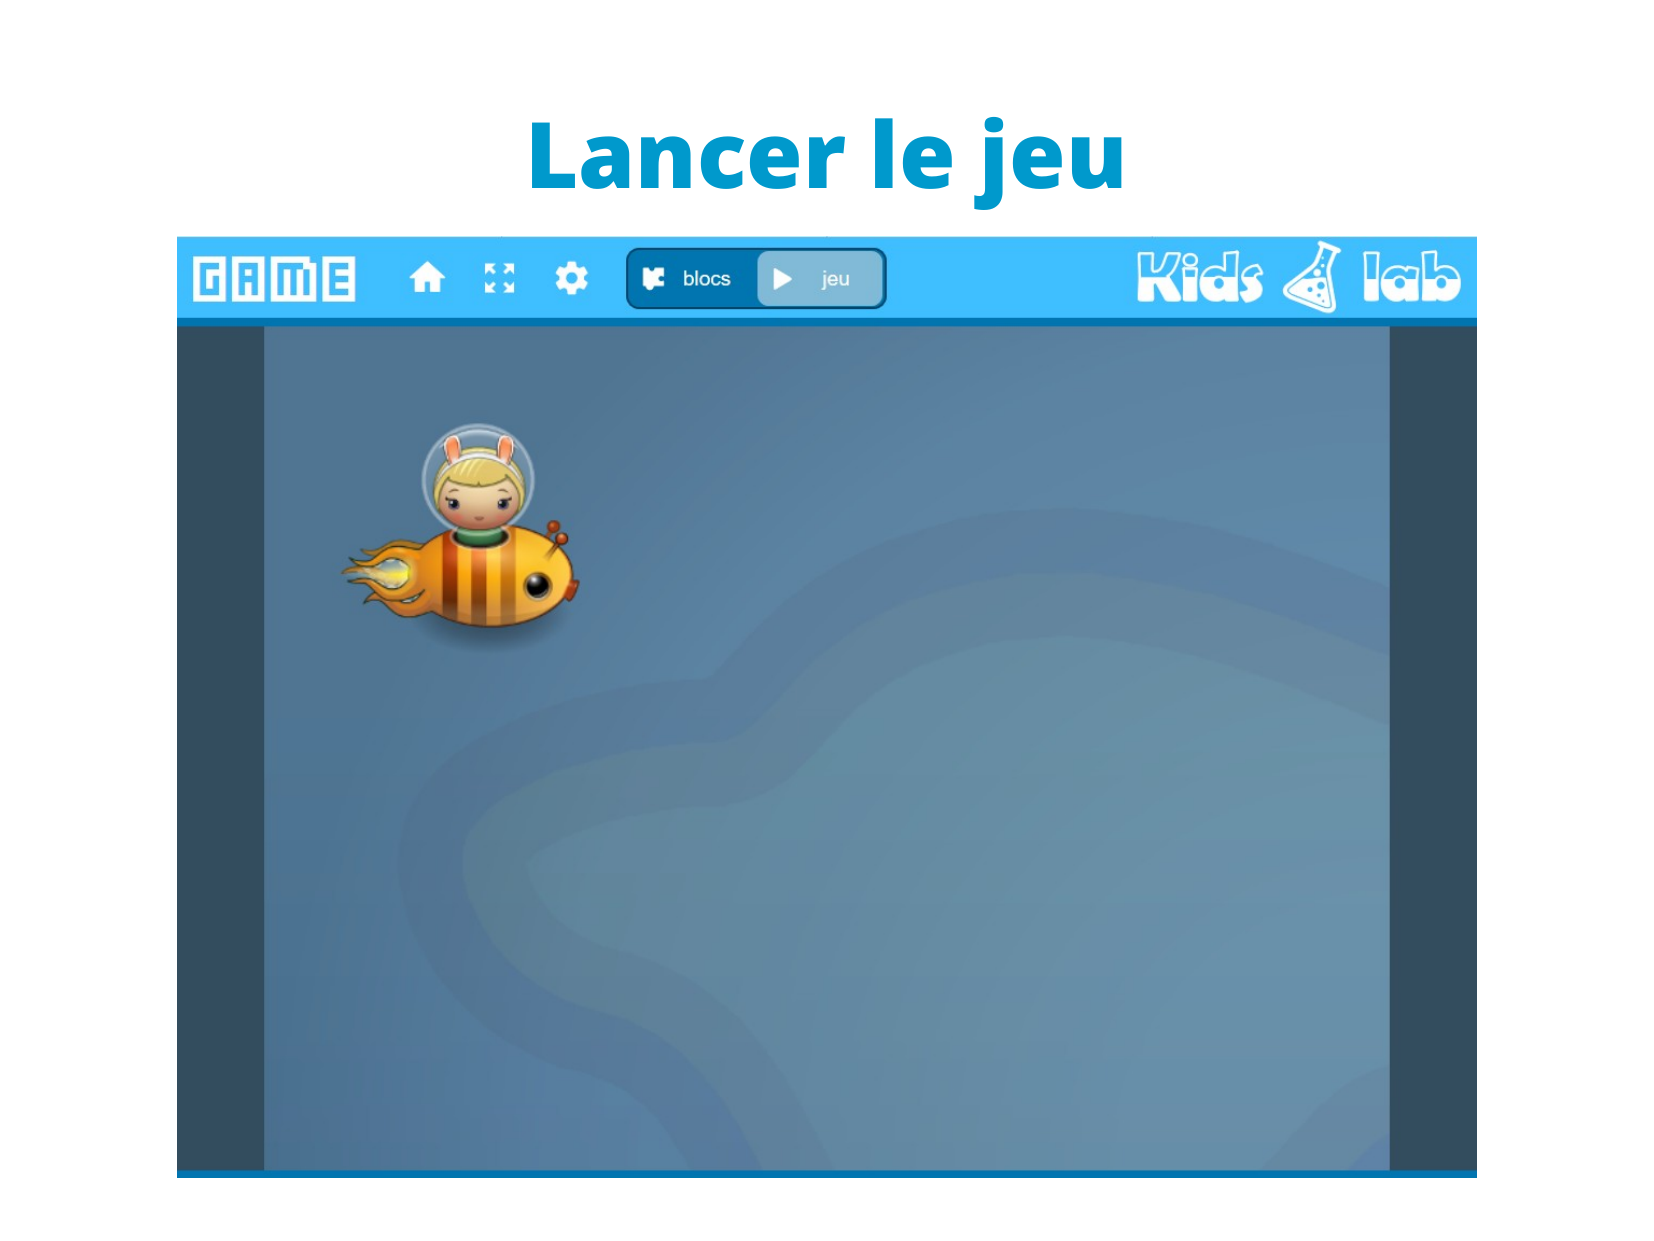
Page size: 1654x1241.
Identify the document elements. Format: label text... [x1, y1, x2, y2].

picture [177, 236, 1477, 319]
picture [177, 326, 1477, 1172]
title Lancer le jeu [82, 49, 1571, 257]
